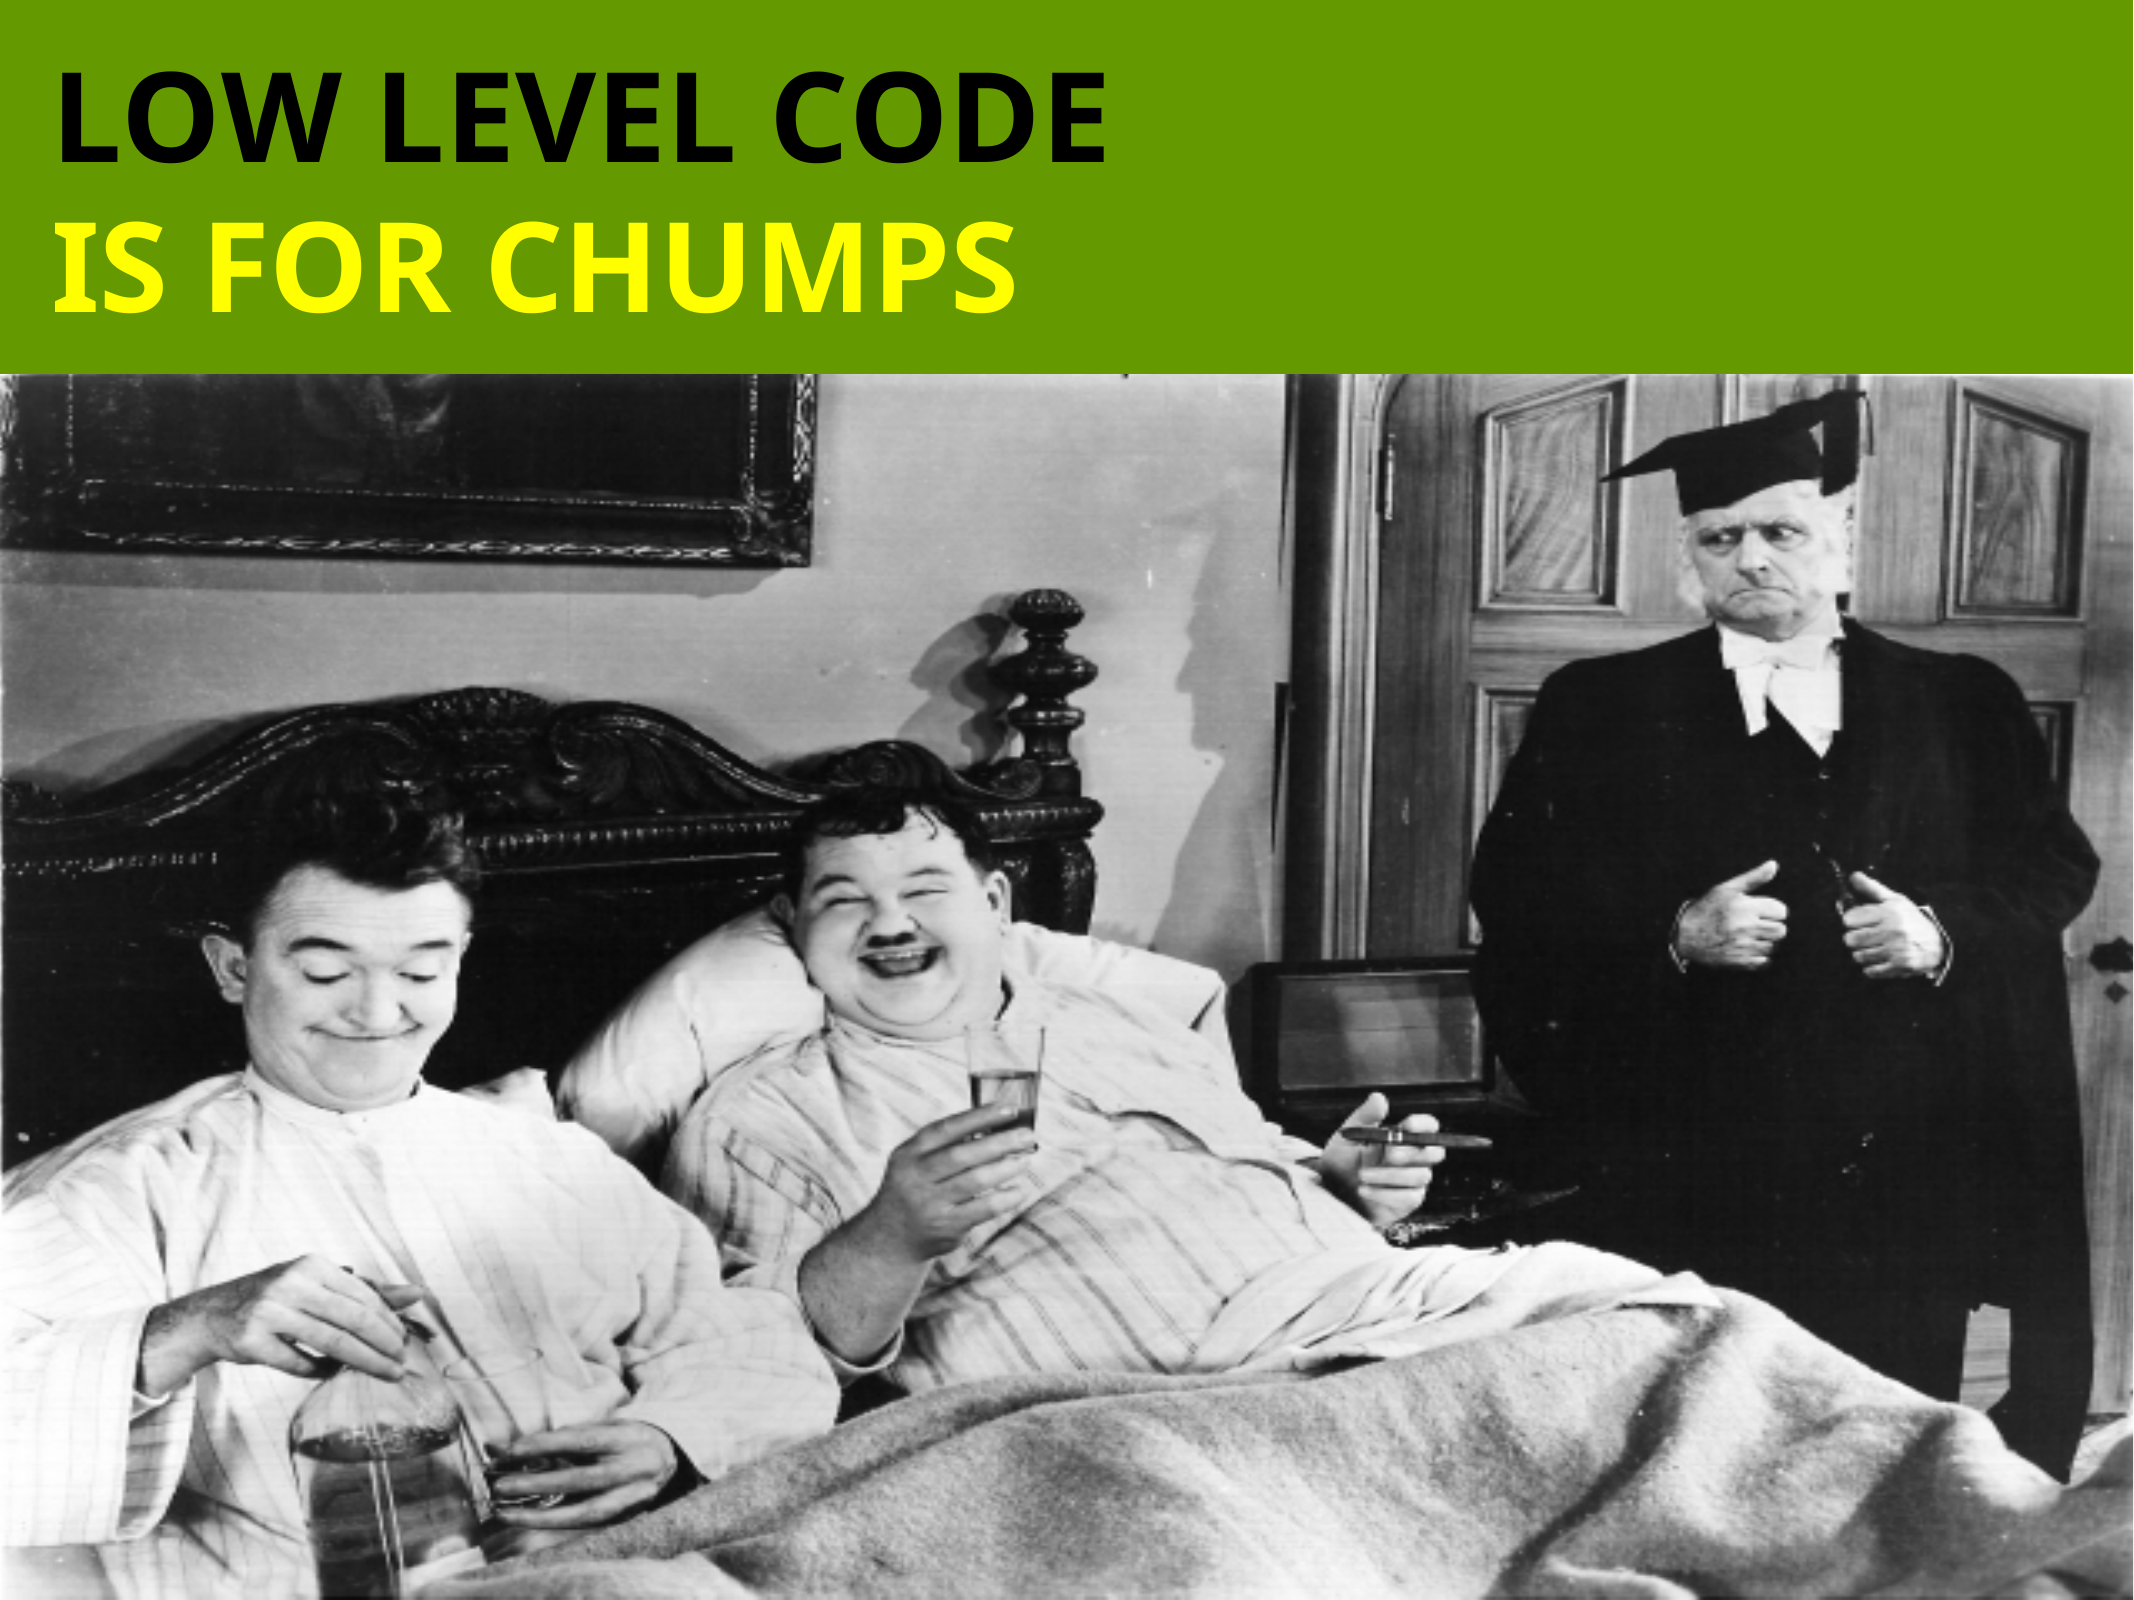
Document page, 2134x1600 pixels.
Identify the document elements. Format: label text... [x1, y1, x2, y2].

picture [0, 374, 2134, 1600]
text_box LOW LEVEL CODE IS FOR CHUMPS [41, 37, 2063, 374]
